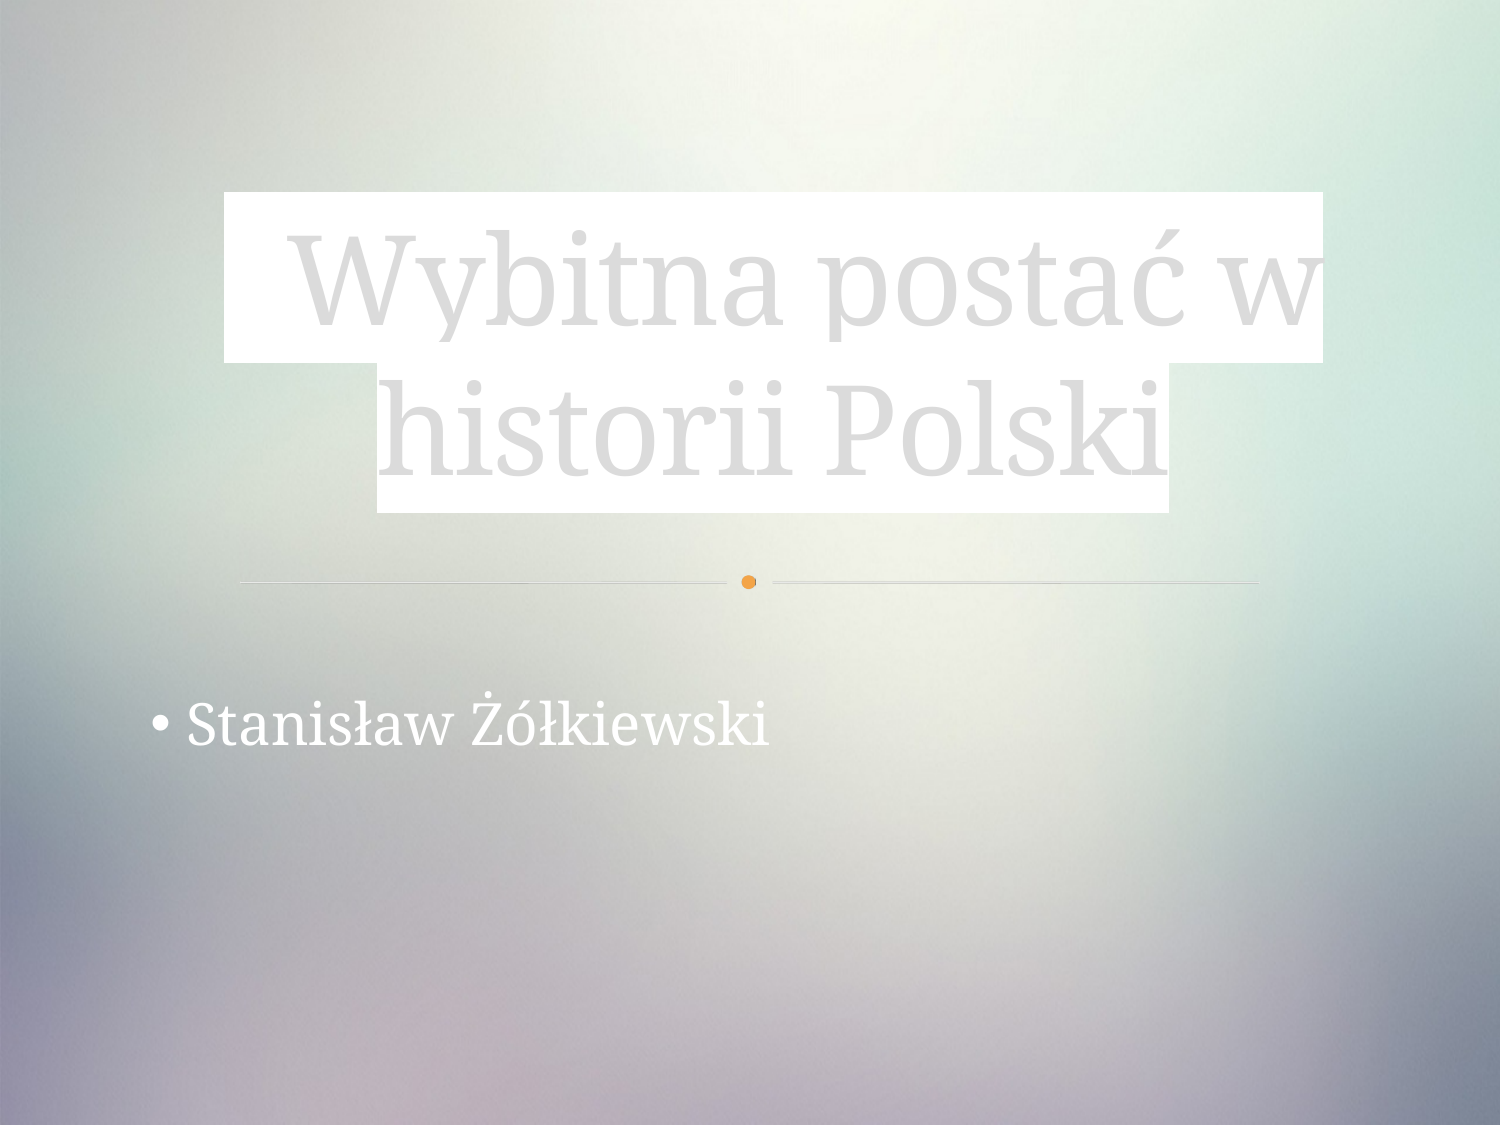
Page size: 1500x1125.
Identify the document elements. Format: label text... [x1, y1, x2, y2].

text_box Stanisław Żółkiewski [135, 645, 1424, 915]
title Wybitna postać w historii Polski [135, 267, 1411, 509]
picture [0, 0, 1500, 1125]
